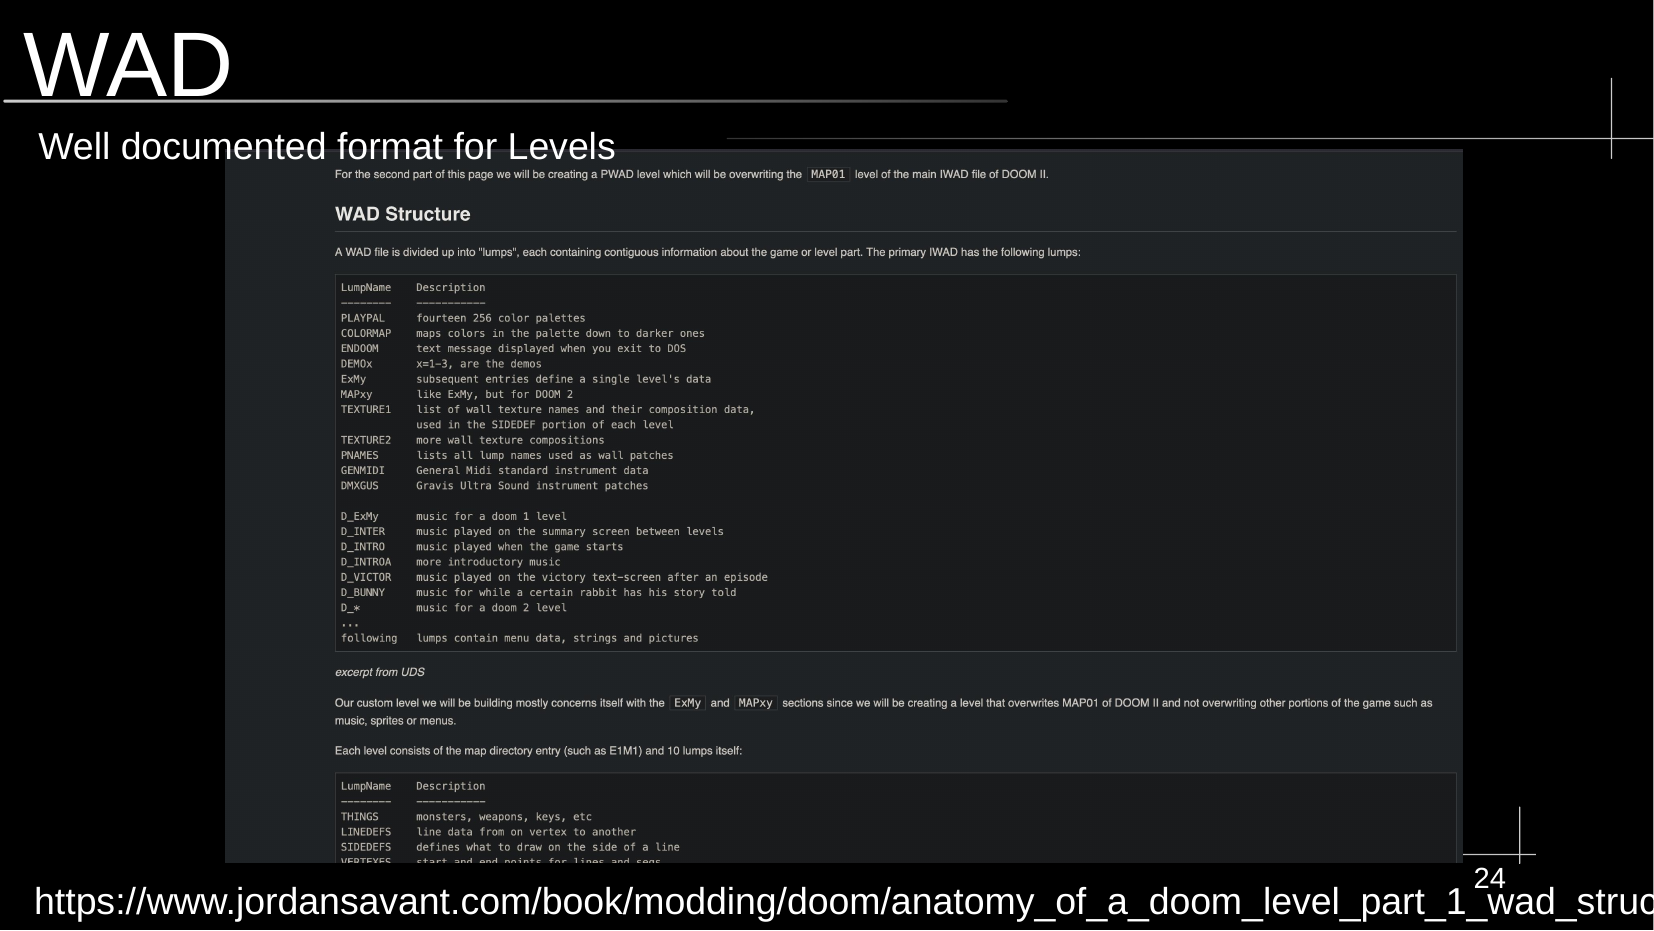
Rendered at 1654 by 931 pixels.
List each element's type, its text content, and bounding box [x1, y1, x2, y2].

text_box Well documented format for Levels [23, 118, 1562, 175]
title WAD [23, 11, 1589, 119]
picture [225, 175, 1463, 863]
text_box https://www.jordansavant.com/book/modding/doom/anatomy_of_a_doom_level_part_1_wad_structure.md [19, 873, 1654, 931]
